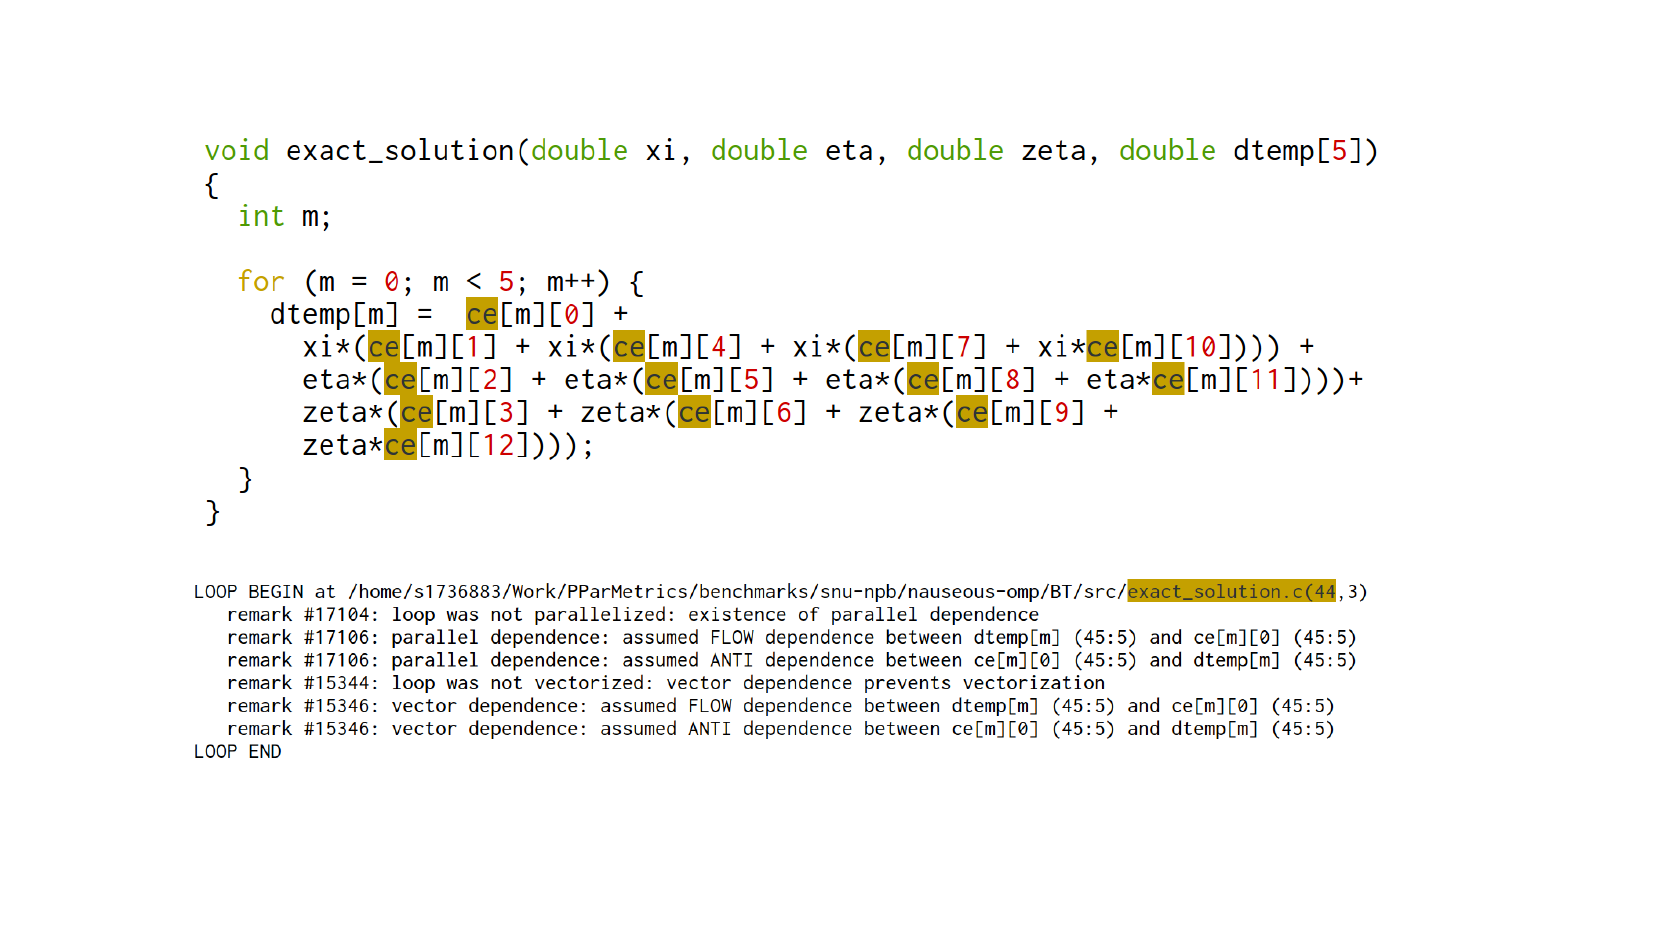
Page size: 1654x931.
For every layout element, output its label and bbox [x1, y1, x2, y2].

picture [200, 131, 1382, 532]
picture [188, 578, 1371, 763]
